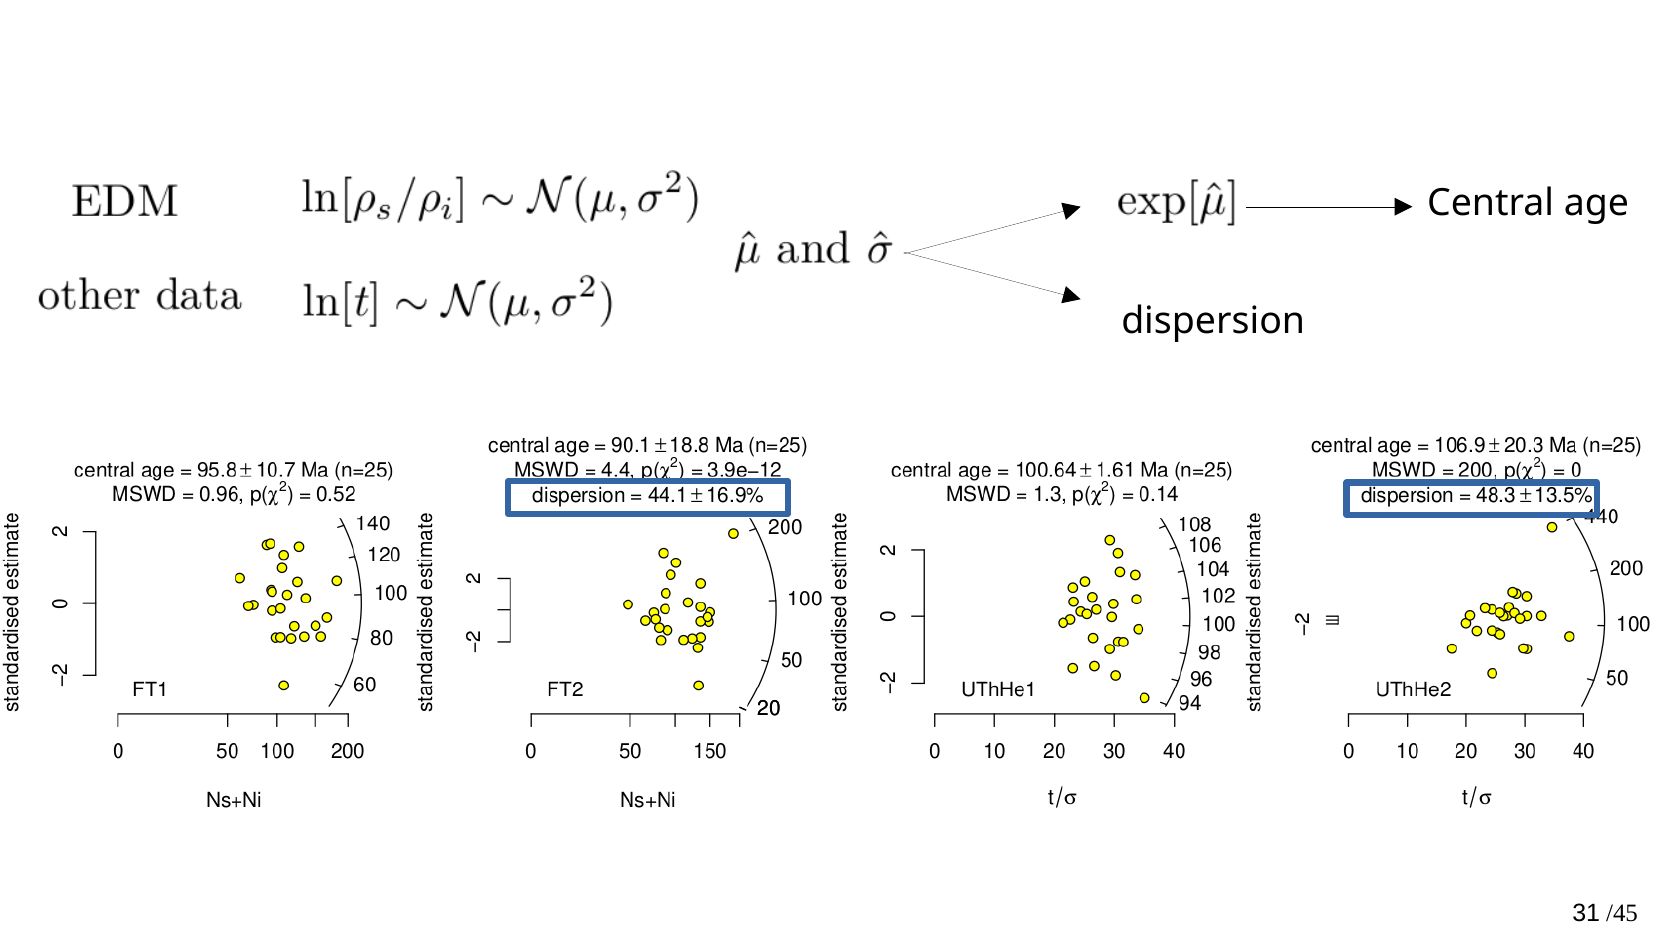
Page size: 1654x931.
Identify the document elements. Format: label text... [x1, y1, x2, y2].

picture [300, 265, 621, 337]
picture [720, 218, 897, 283]
picture [0, 434, 1653, 815]
picture [70, 177, 179, 221]
text_box dispersion [1106, 286, 1306, 355]
picture [295, 164, 707, 237]
picture [1116, 172, 1247, 237]
picture [29, 275, 245, 319]
text_box Central age [1412, 168, 1636, 237]
